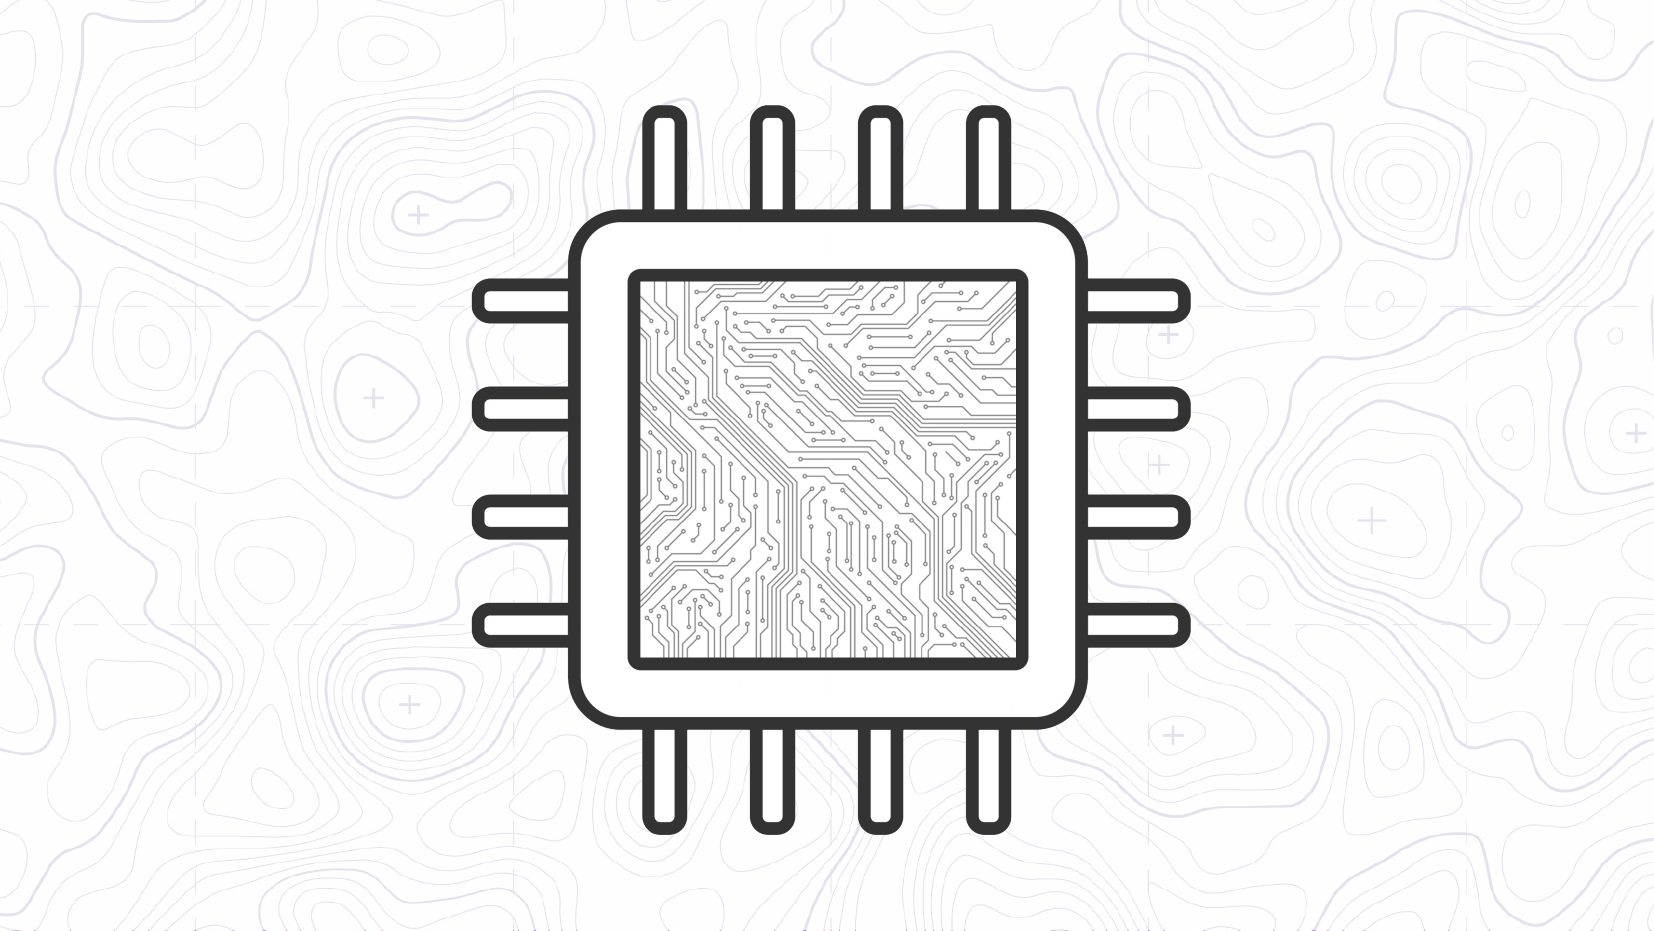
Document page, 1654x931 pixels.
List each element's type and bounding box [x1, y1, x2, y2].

text_box [0, 0, 1654, 931]
picture [470, 104, 1192, 836]
